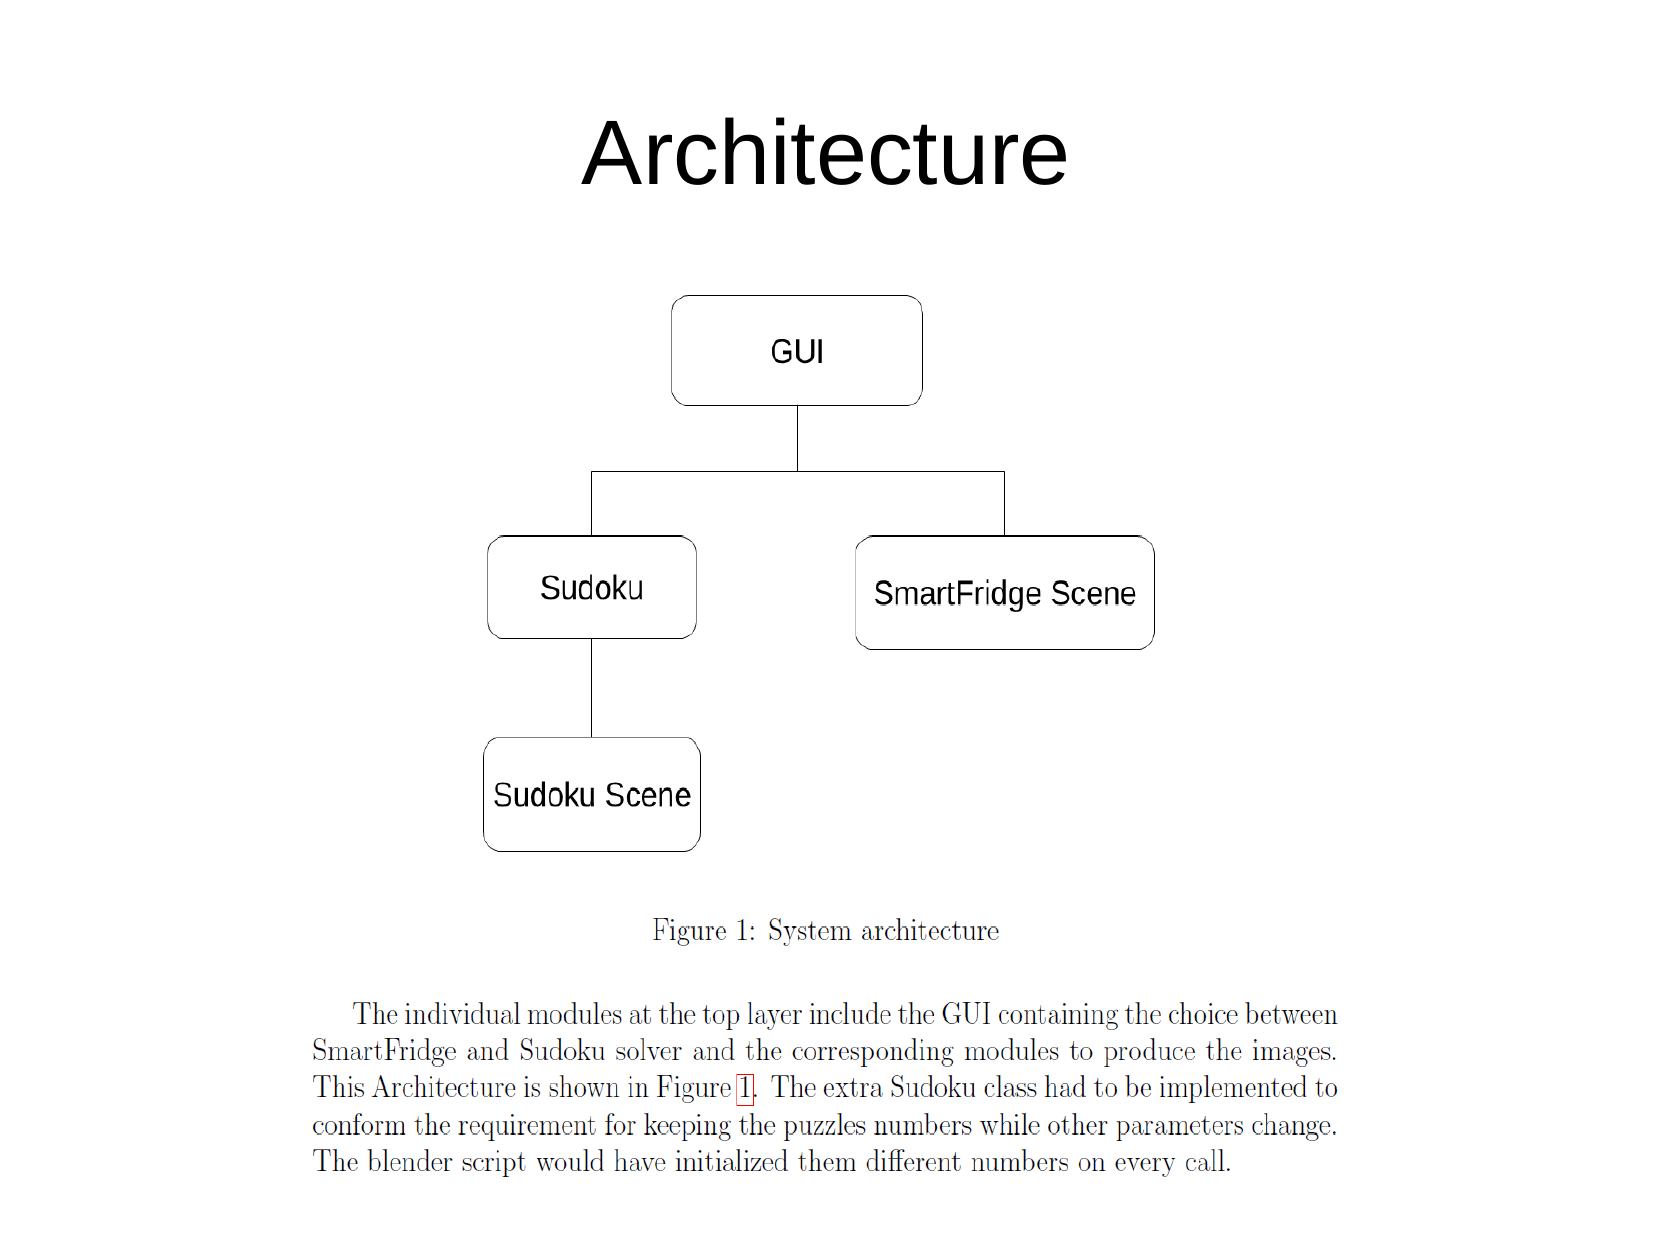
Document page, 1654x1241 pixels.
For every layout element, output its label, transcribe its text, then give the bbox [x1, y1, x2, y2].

picture [246, 284, 1412, 1180]
title Architecture [82, 49, 1571, 257]
